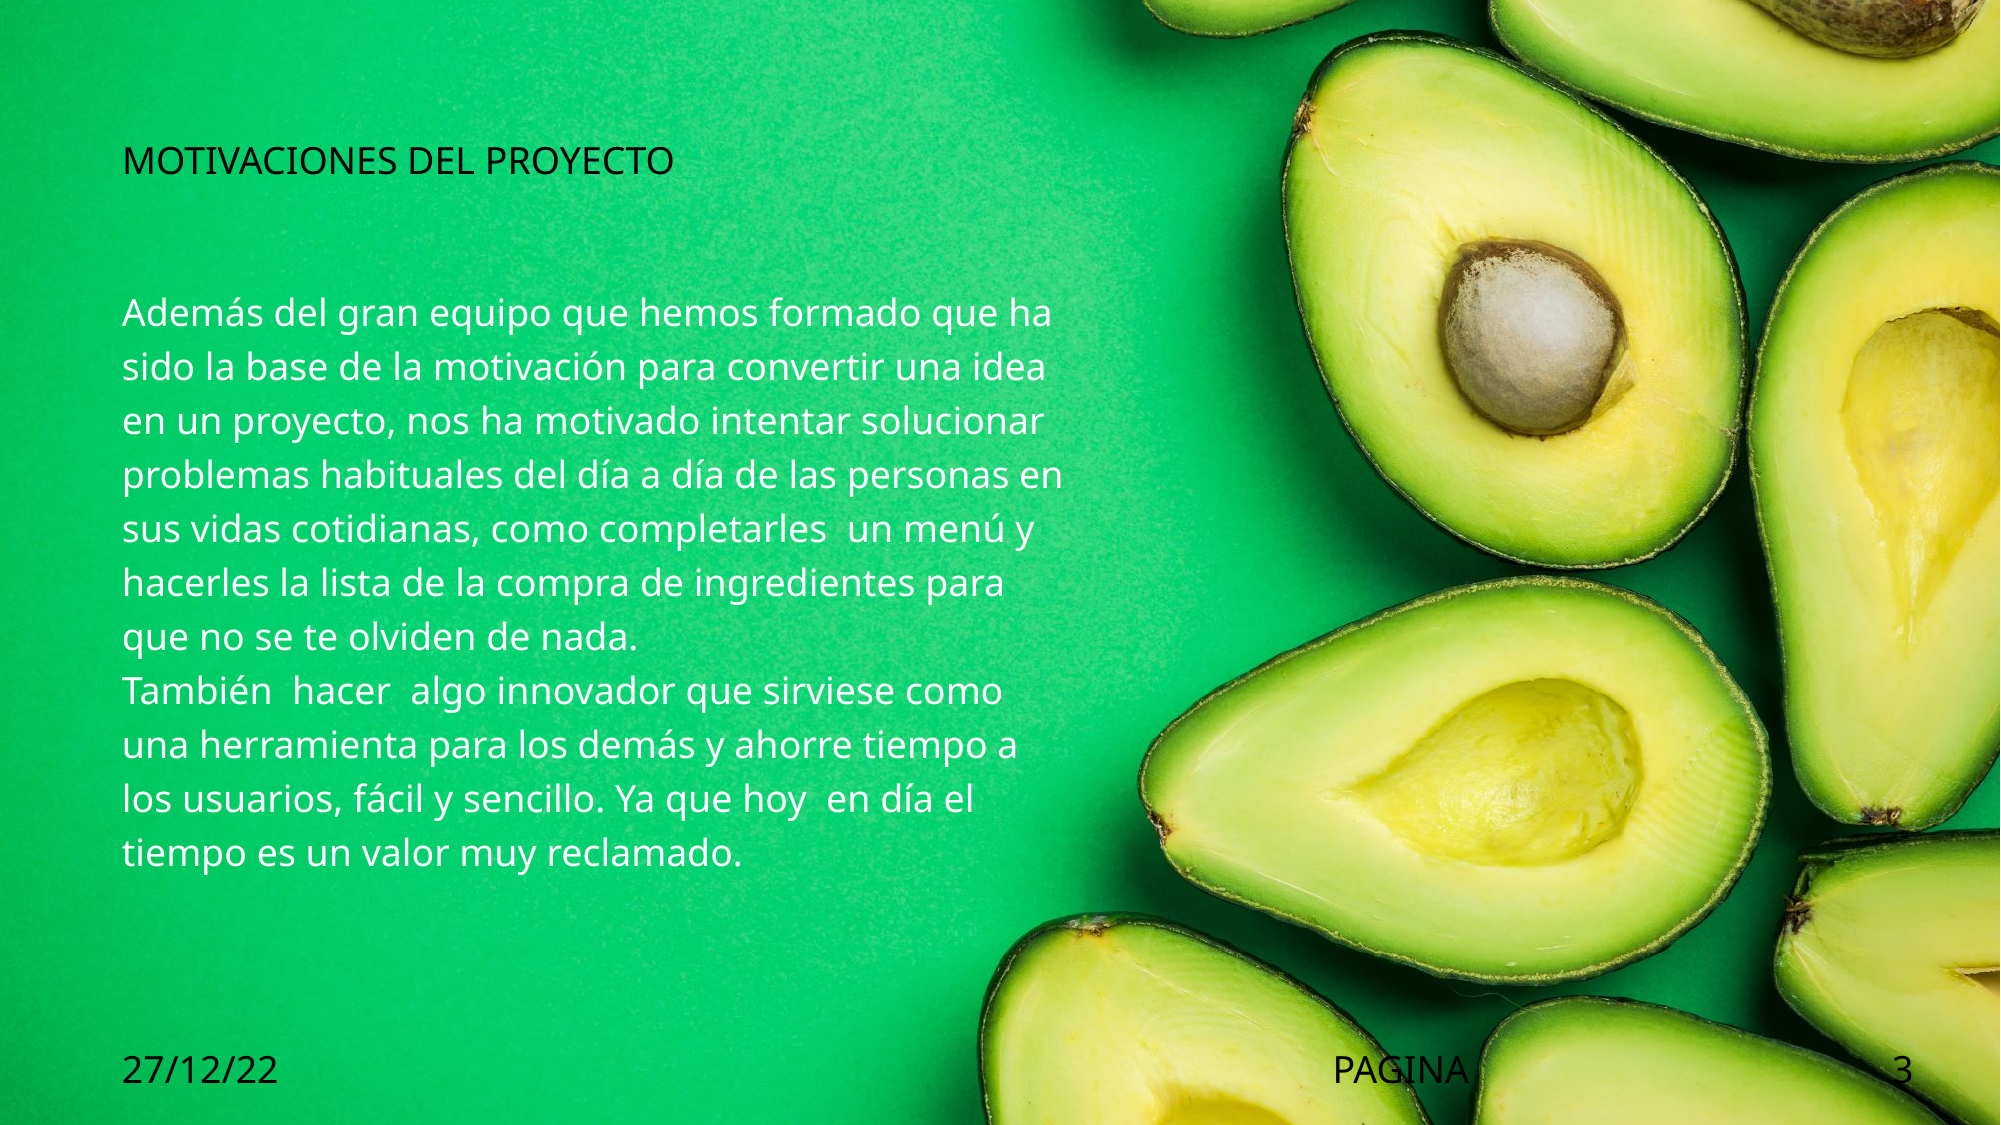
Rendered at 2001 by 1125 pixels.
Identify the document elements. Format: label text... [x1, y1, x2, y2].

footer PAGINA [1317, 1038, 1877, 1099]
slide_number 27/12/22 [107, 1038, 601, 1099]
picture [0, 0, 2000, 1125]
text_box MOTIVACIONES DEL PROYECTO [107, 125, 1080, 186]
slide_number <número> [1877, 1038, 1966, 1099]
subtitle Además del gran equipo que hemos formado que ha sido la base de la motivación para convertir una idea en un proyecto, nos ha motivado intentar solucionar problemas habituales del día a día de las personas en sus vidas cotidianas, como completarles un menú y hacerles la lista de la compra de ingredientes para que no se te olviden de nada. También hacer algo innovador que sirviese como una herramienta para los demás y ahorre tiempo a los usuarios, fácil y sencillo. Ya que hoy en día el tiempo es un valor muy reclamado. [107, 272, 1080, 892]
